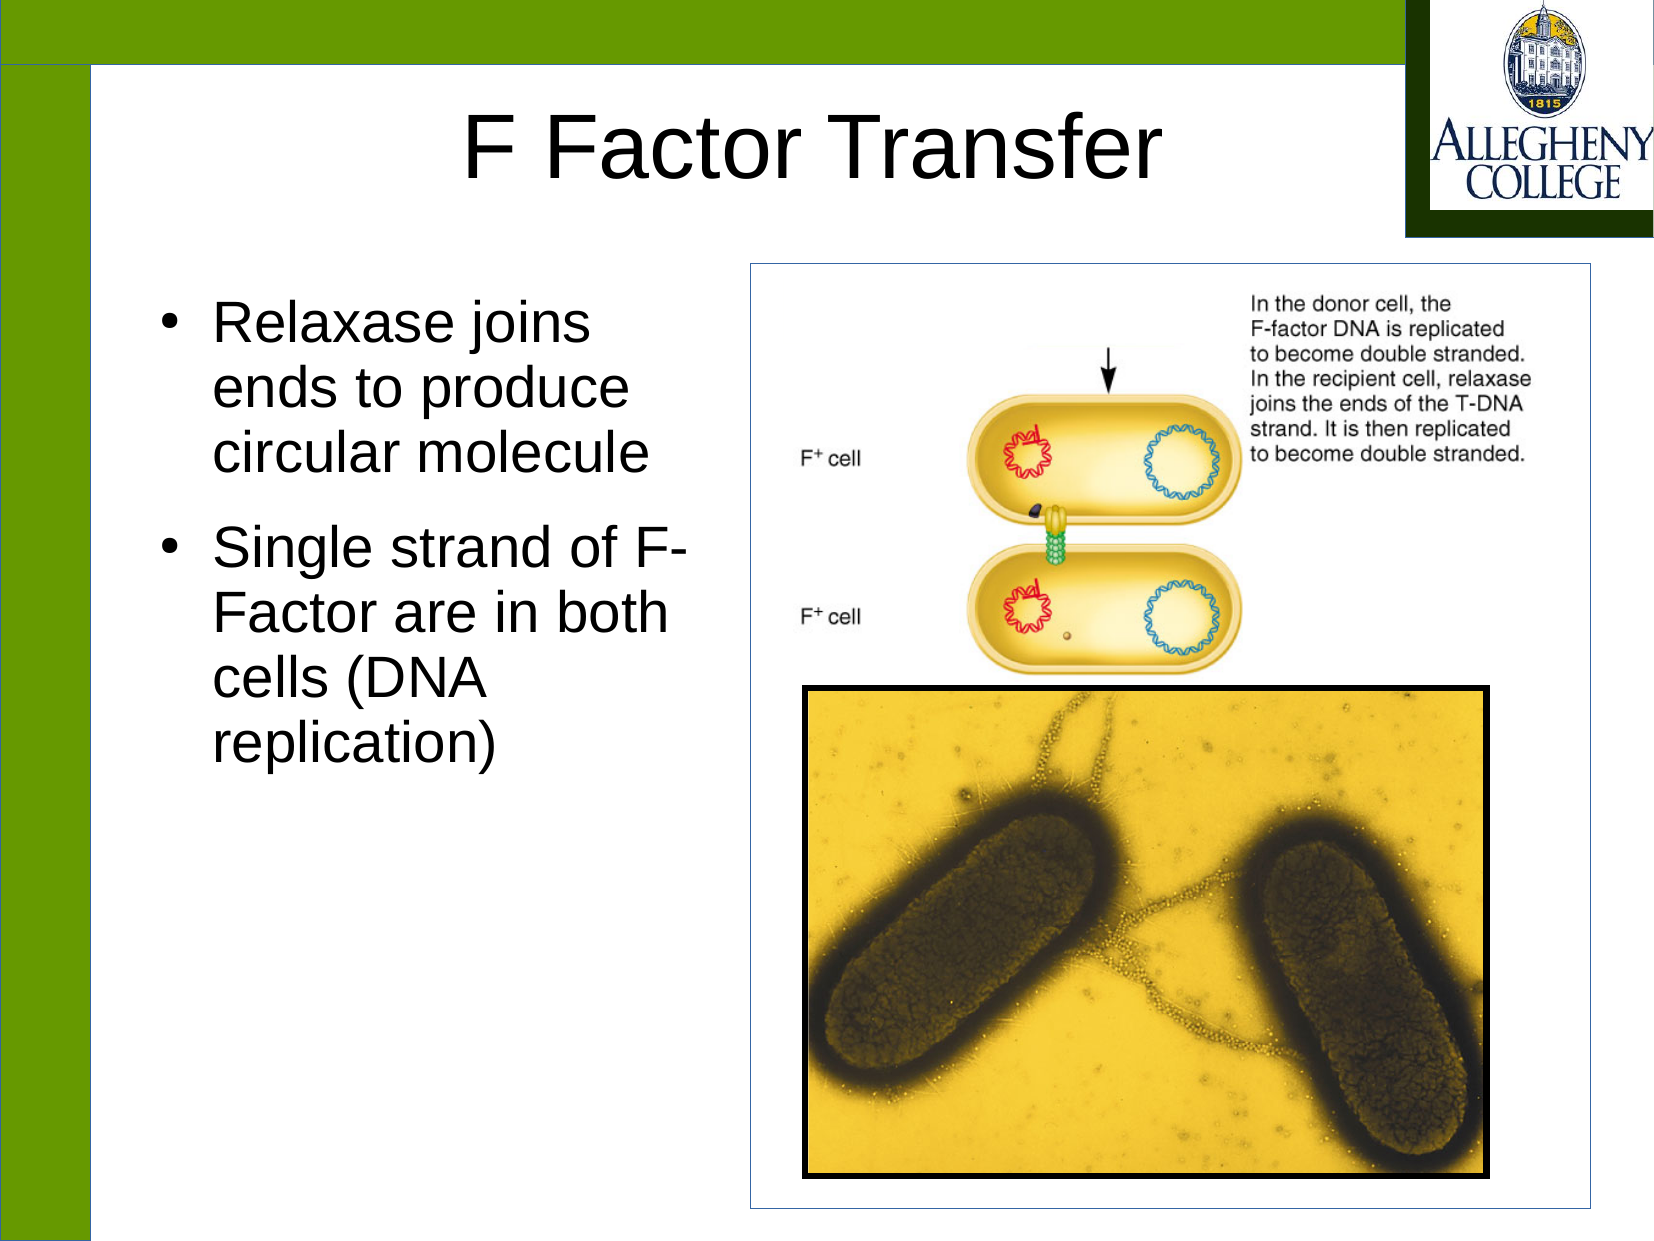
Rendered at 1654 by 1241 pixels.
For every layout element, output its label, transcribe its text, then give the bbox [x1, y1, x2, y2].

picture [808, 690, 1484, 1174]
title F Factor Transfer [112, 65, 1515, 251]
text_box [0, 0, 1654, 1241]
list Relaxase joins ends to produce circular molecule Single strand of F-Factor are in both cells (DNA replication) [141, 290, 736, 1171]
picture [1430, 0, 1654, 210]
picture [783, 278, 1546, 691]
